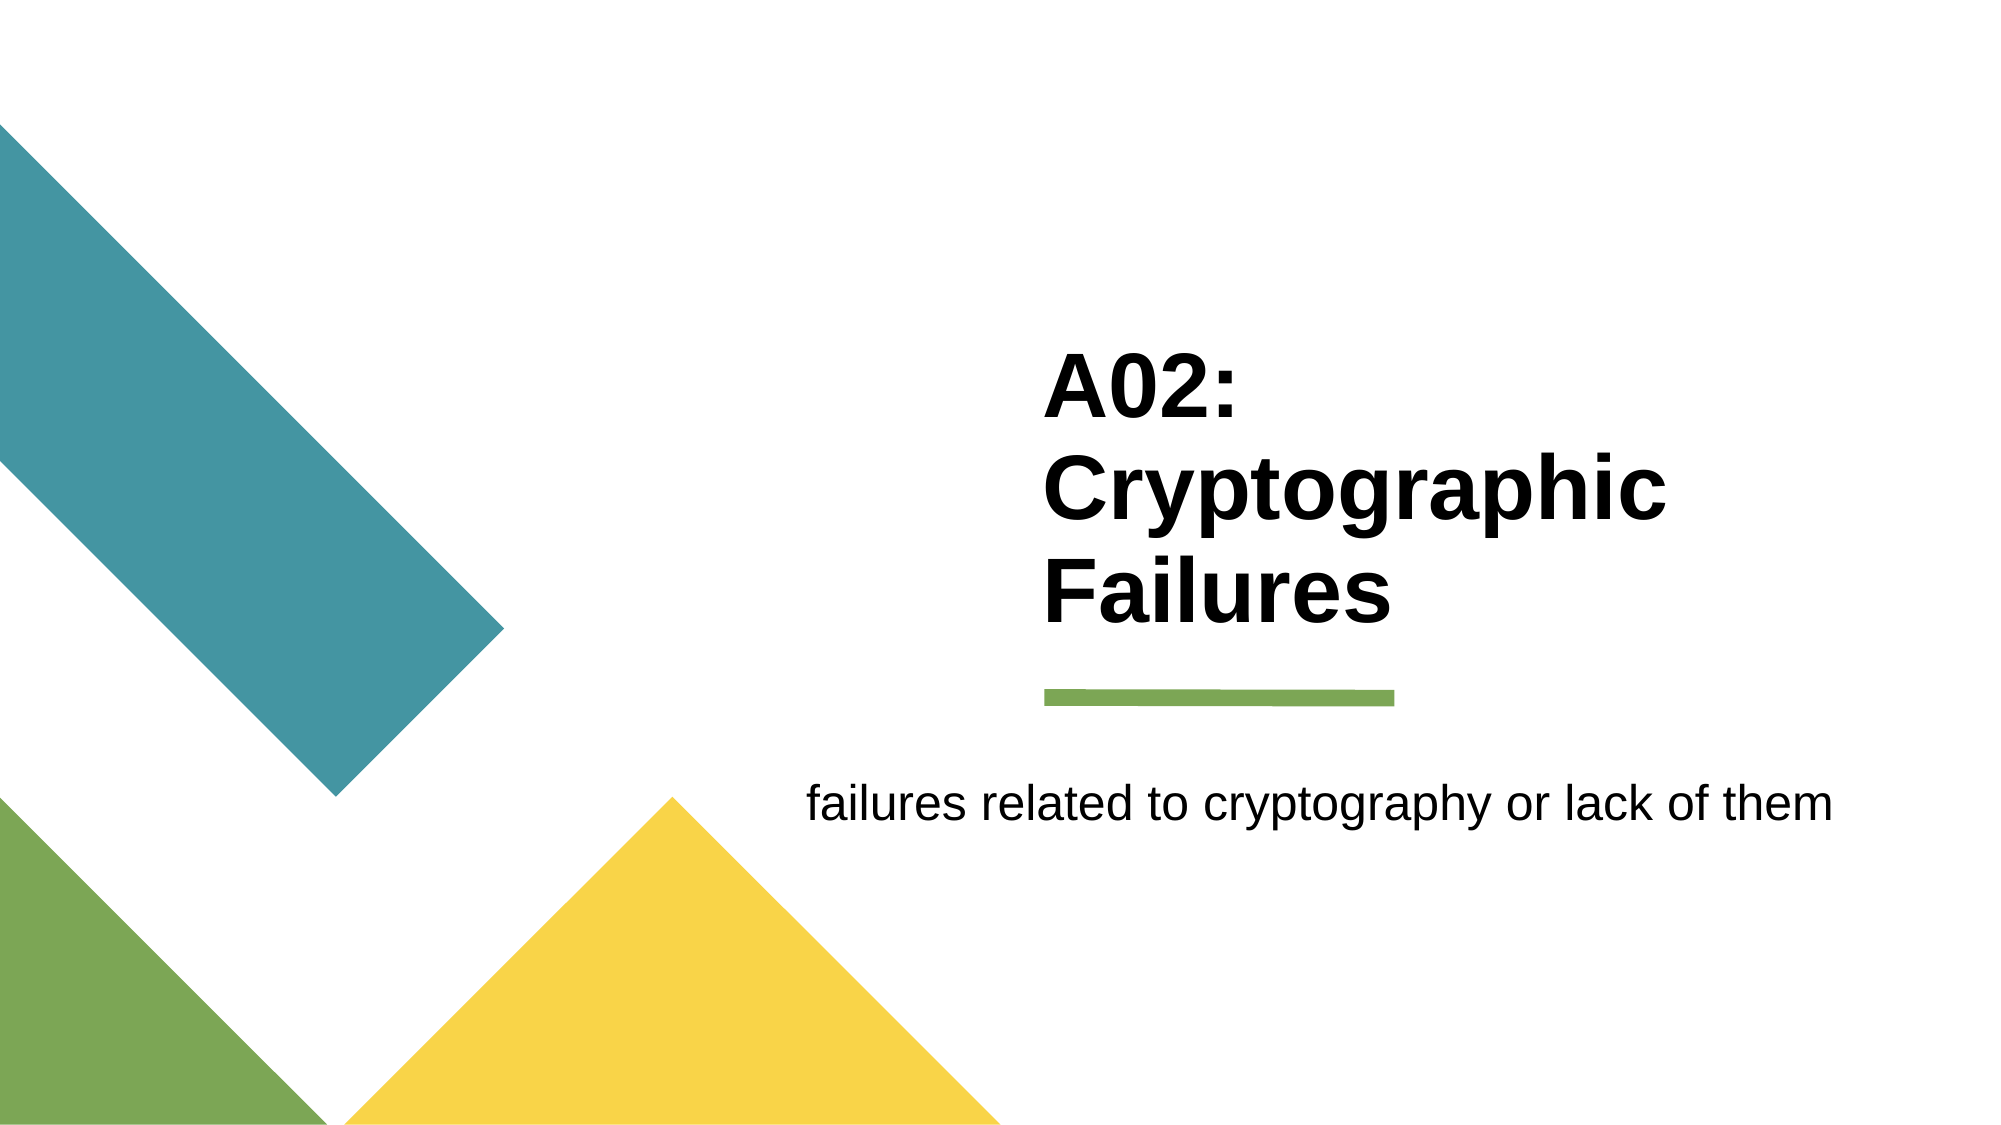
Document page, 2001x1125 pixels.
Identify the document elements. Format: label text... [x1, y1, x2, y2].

text_box A02: Cryptographic Failures [1027, 327, 1845, 650]
text_box failures related to cryptography or lack of them [791, 768, 2000, 1040]
